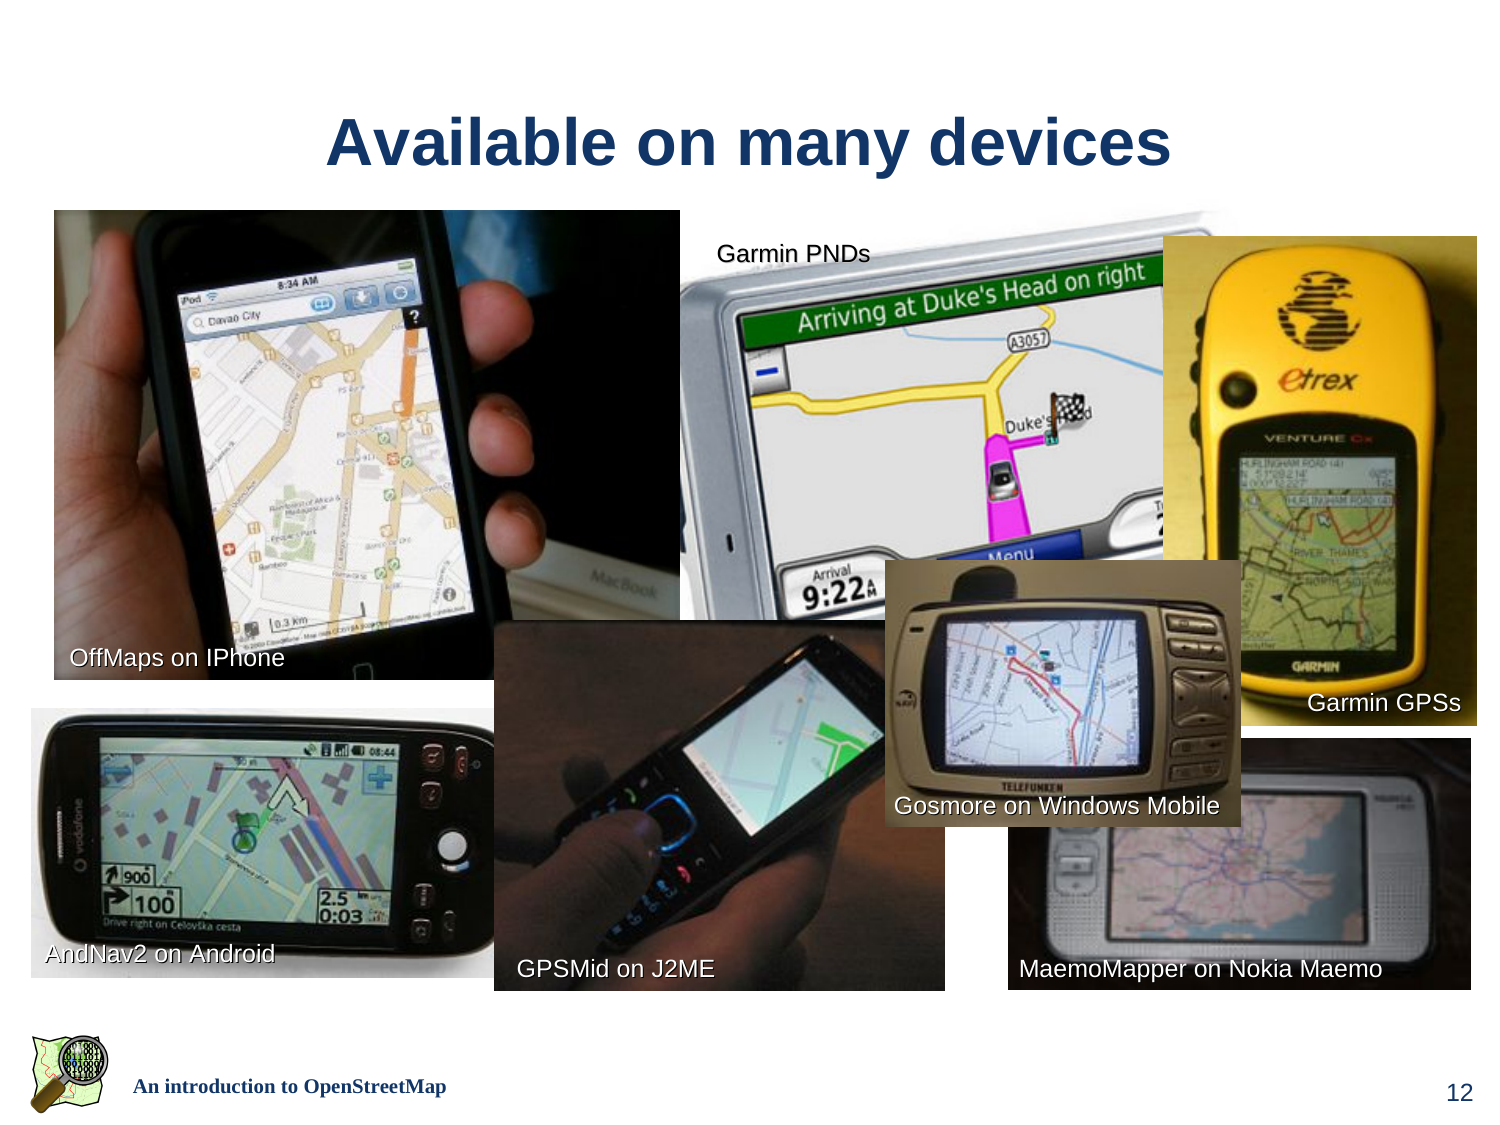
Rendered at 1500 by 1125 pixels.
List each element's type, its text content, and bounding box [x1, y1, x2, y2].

picture [29, 1033, 110, 1114]
text_box GPSMid on J2ME [501, 944, 731, 990]
title Available on many devices [74, 44, 1425, 233]
text_box OffMaps on IPhone [54, 634, 301, 680]
text_box Gosmore on Windows Mobile [879, 782, 1236, 827]
picture [31, 210, 1477, 991]
text_box AndNav2 on Android [29, 929, 291, 975]
text_box MaemoMapper on Nokia Maemo [1003, 945, 1399, 990]
text_box Garmin GPSs [1292, 679, 1477, 724]
text_box Garmin PNDs [701, 230, 886, 276]
